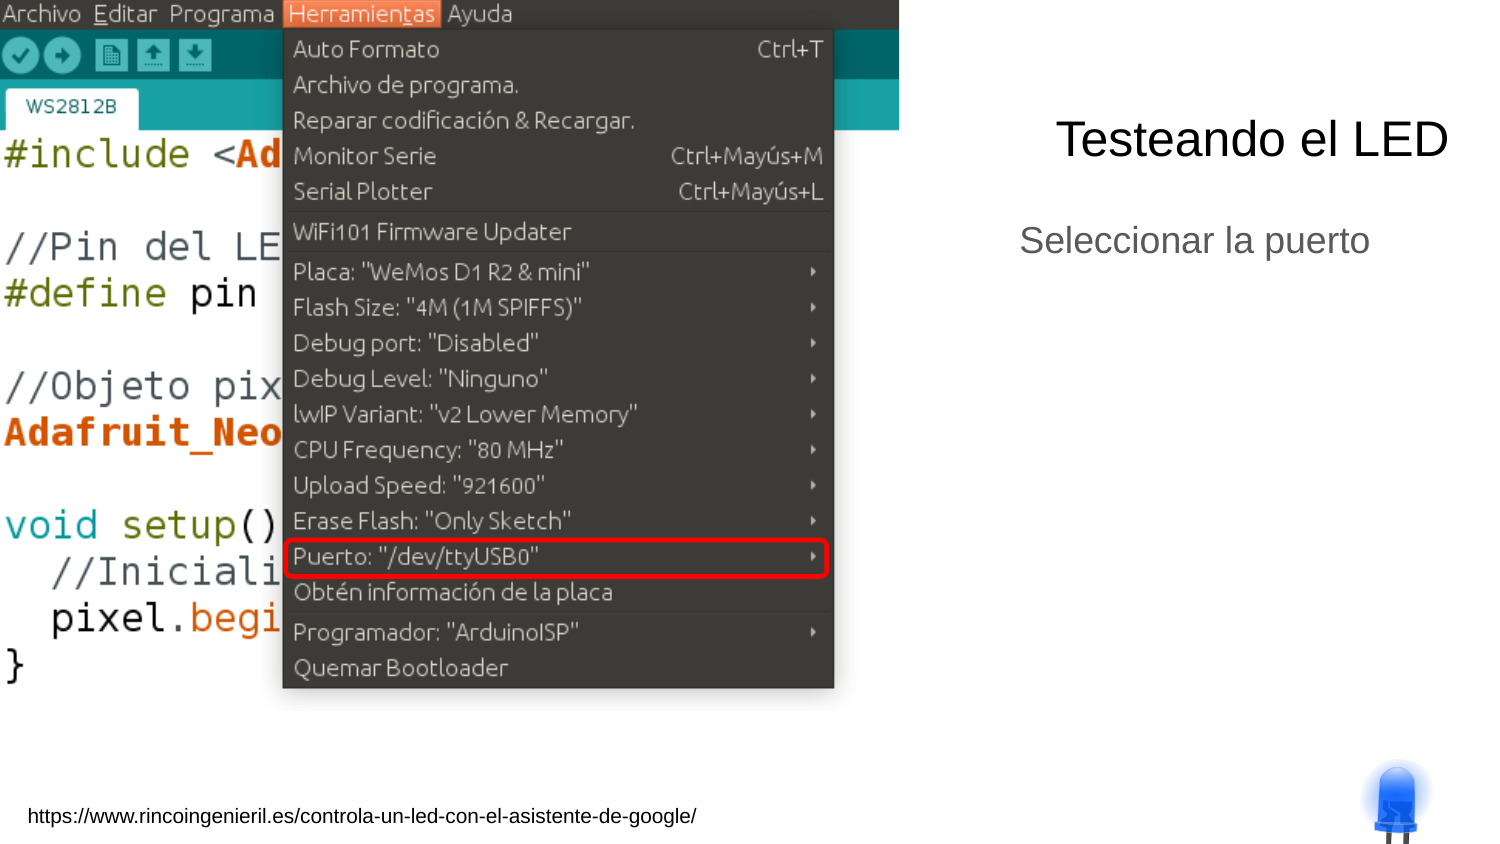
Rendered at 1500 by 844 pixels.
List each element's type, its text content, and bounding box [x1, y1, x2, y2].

picture [1354, 759, 1440, 844]
picture [0, 0, 900, 711]
list Seleccionar la puerto [1004, 194, 1465, 716]
title Testeando el LED [868, 57, 1465, 182]
